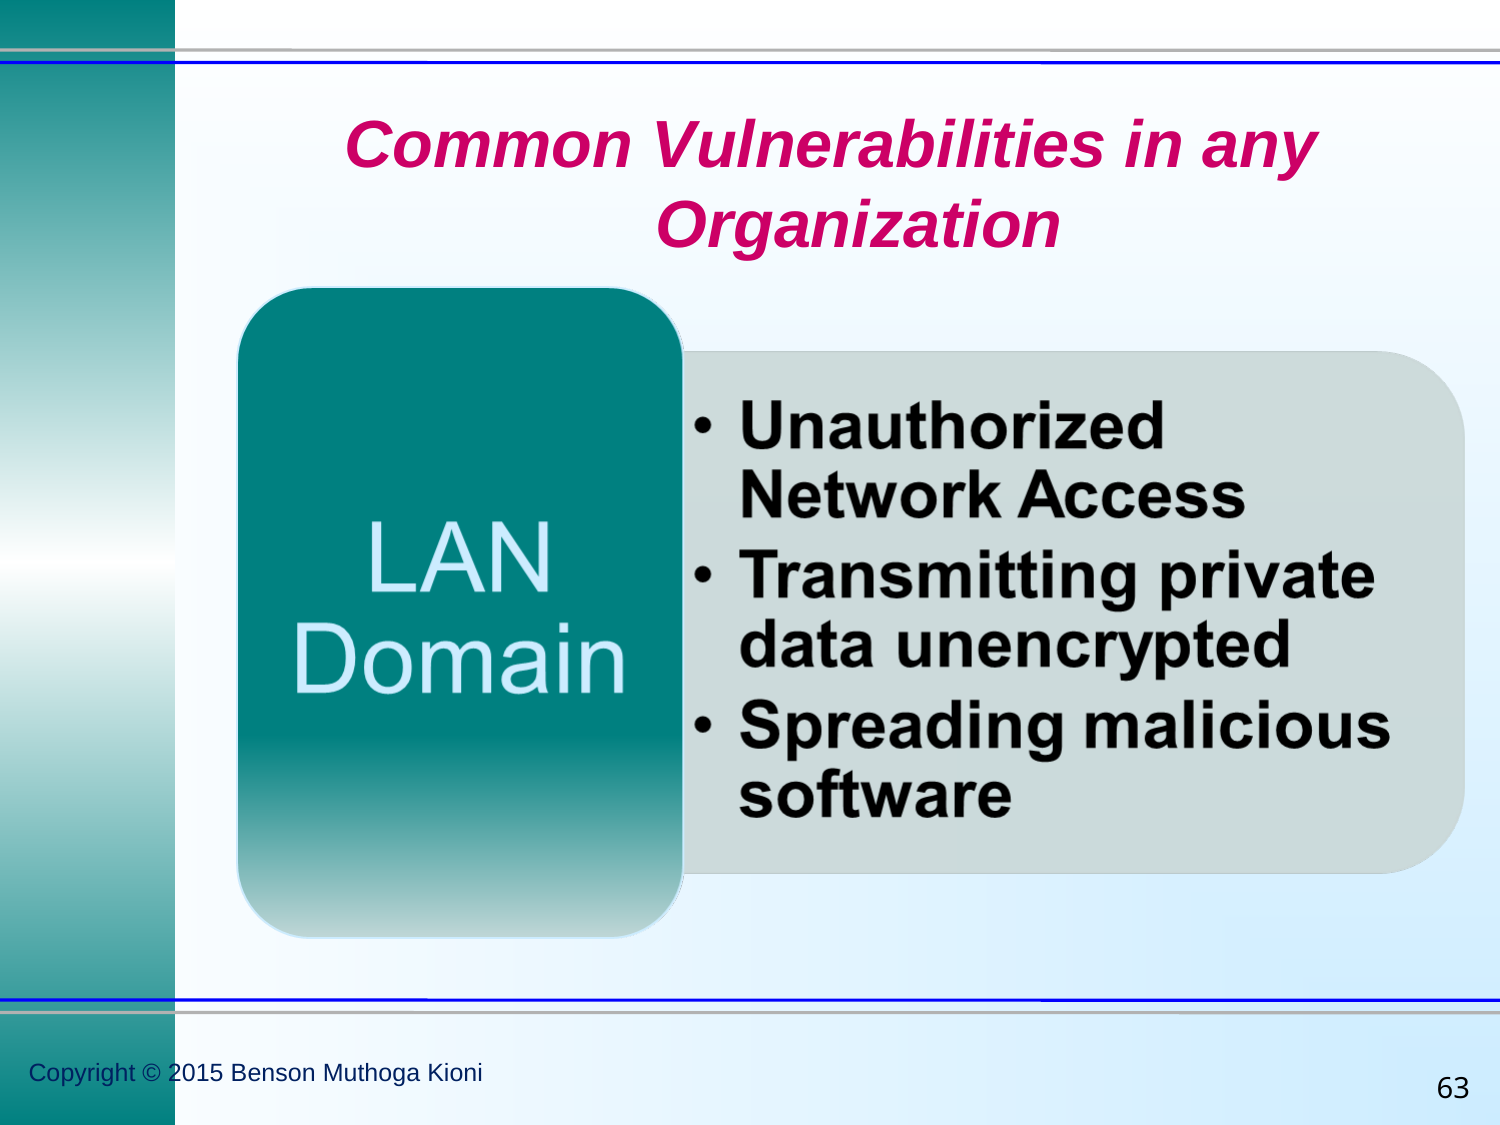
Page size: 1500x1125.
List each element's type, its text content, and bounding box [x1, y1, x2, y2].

picture [175, 1015, 1500, 1125]
picture [175, 0, 1500, 48]
picture [175, 52, 1500, 61]
picture [175, 1002, 1500, 1011]
text_box Common Vulnerabilities in any Organization [212, 87, 1450, 276]
picture [175, 65, 1500, 998]
